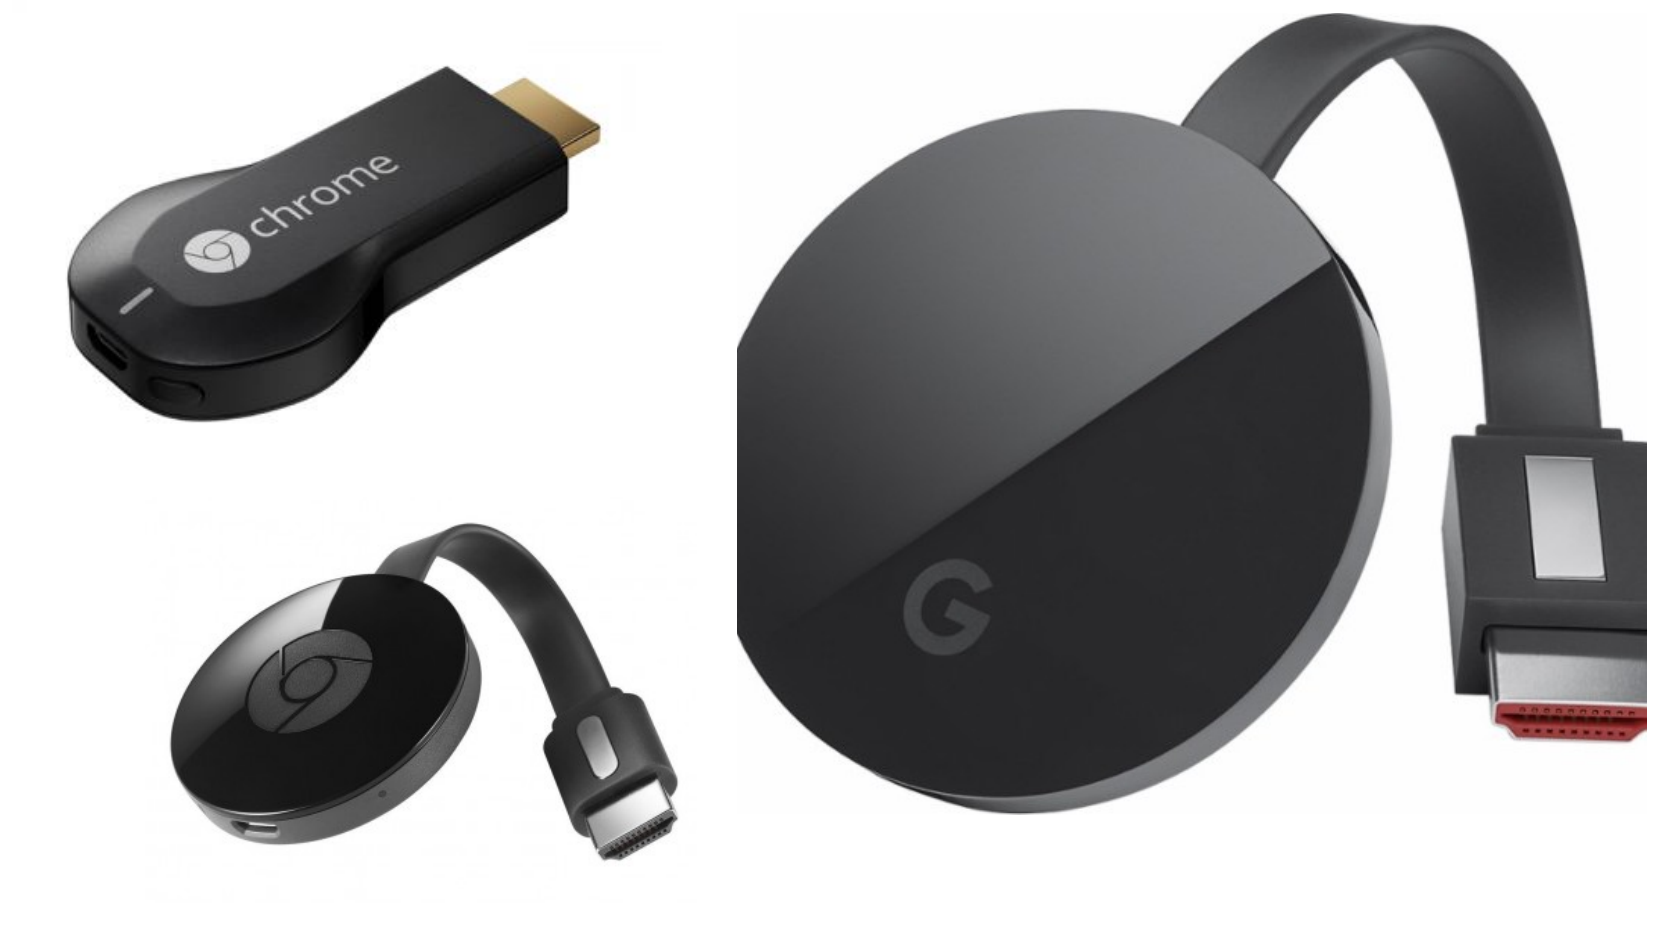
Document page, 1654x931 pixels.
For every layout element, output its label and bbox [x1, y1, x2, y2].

picture [0, 0, 697, 931]
picture [737, 13, 1647, 815]
